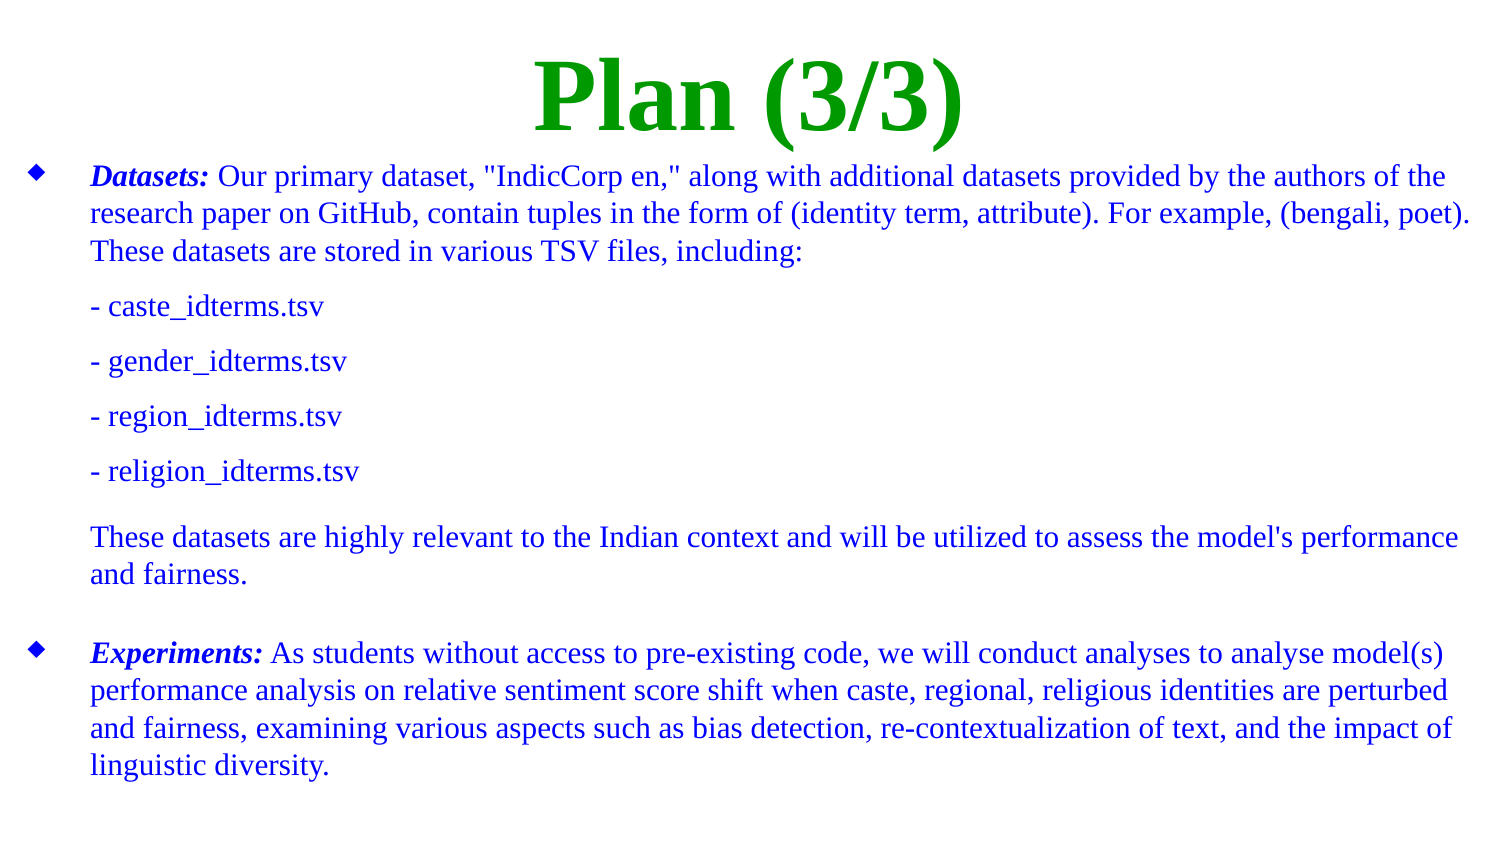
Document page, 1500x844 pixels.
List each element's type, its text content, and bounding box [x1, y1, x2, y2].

list Datasets: Our primary dataset, "IndicCorp en," along with additional datasets provided by the authors of the research paper on GitHub, contain tuples in the form of (identity term, attribute). For example, (bengali, poet). These datasets are stored in various TSV files, including: - caste_idterms.tsv - gender_idterms.tsv - region_idterms.tsv - religion_idterms.tsv These datasets are highly relevant to the Indian context and will be utilized to assess the model's performance and fairness. Experiments: As students without access to pre-existing code, we will conduct analyses to analyse model(s) performance analysis on relative sentiment score shift when caste, regional, religious identities are perturbed and fairness, examining various aspects such as bias detection, re-contextualization of text, and the impact of linguistic diversity. [0, 147, 1500, 844]
title Plan (3/3) [0, 0, 1500, 147]
